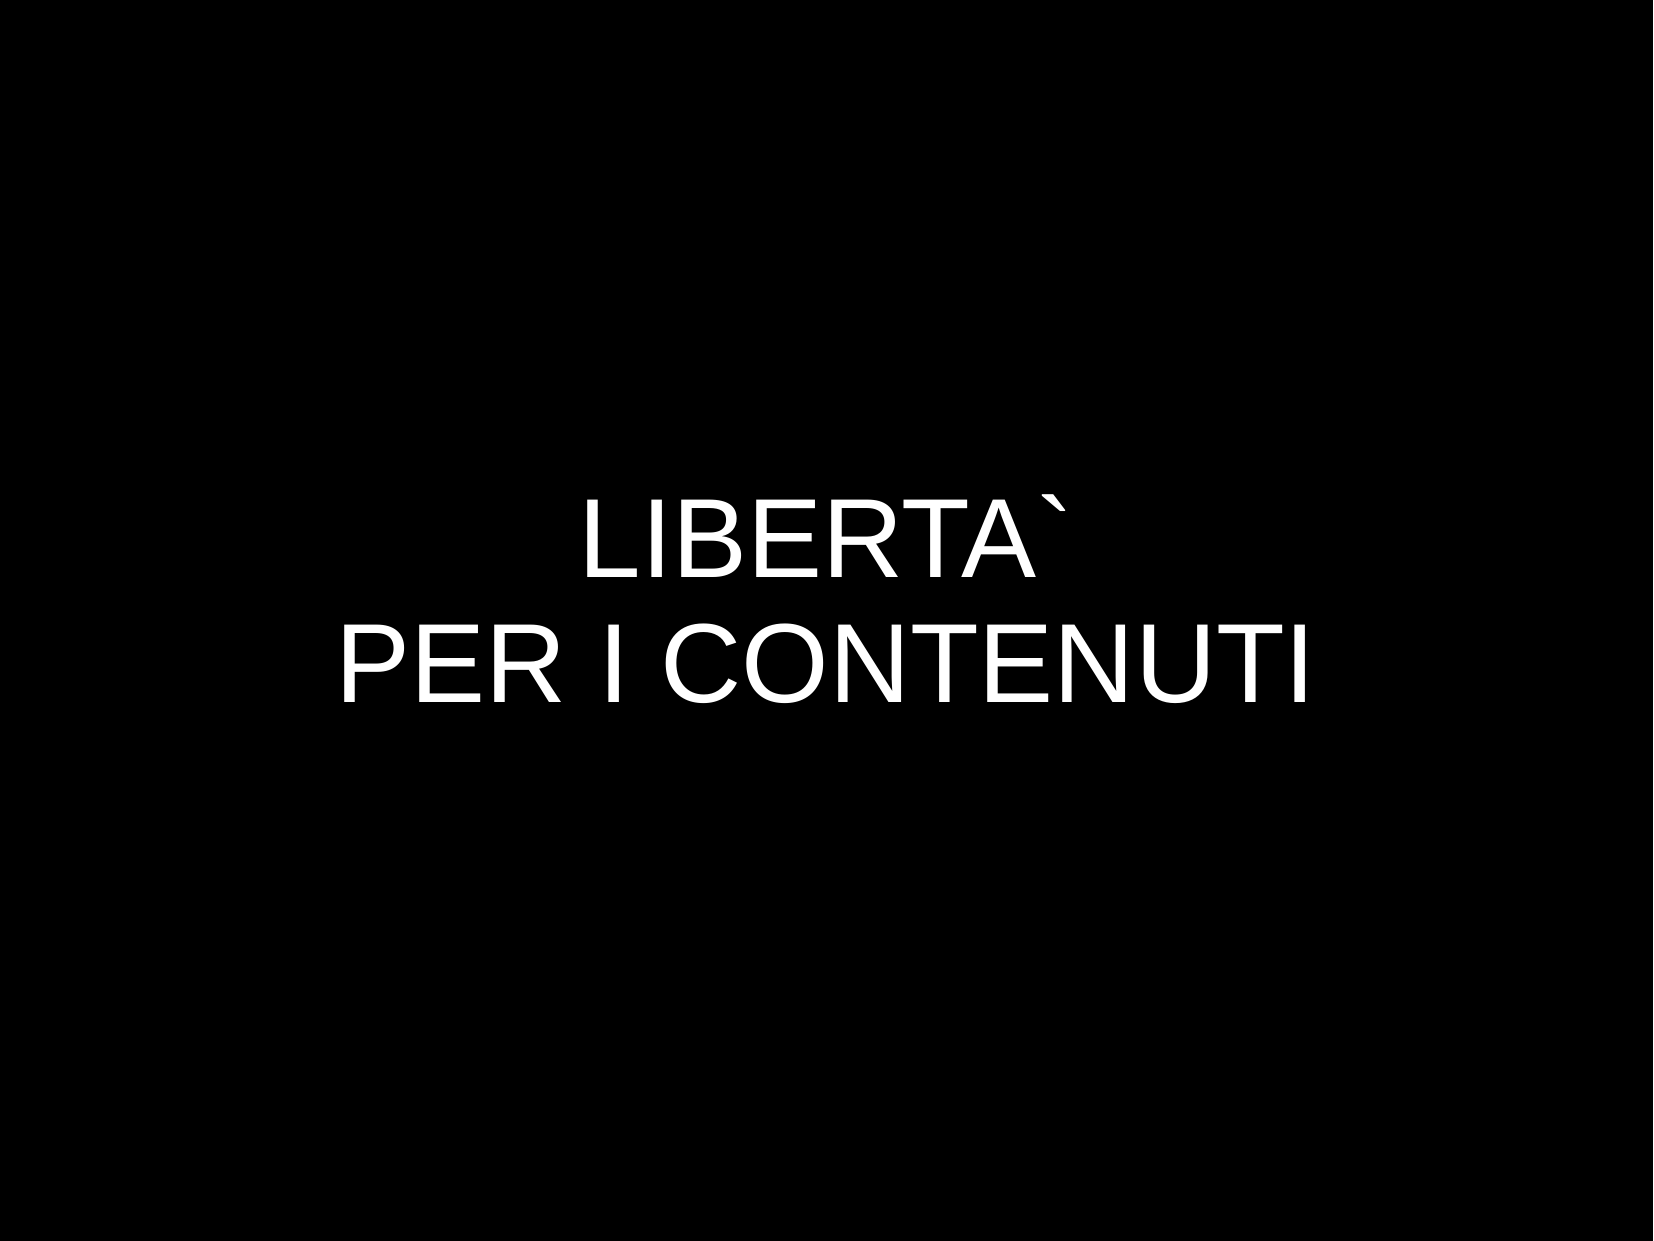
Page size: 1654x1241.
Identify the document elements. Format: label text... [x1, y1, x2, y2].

text_box LIBERTA` PER I CONTENUTI [0, 468, 1653, 734]
